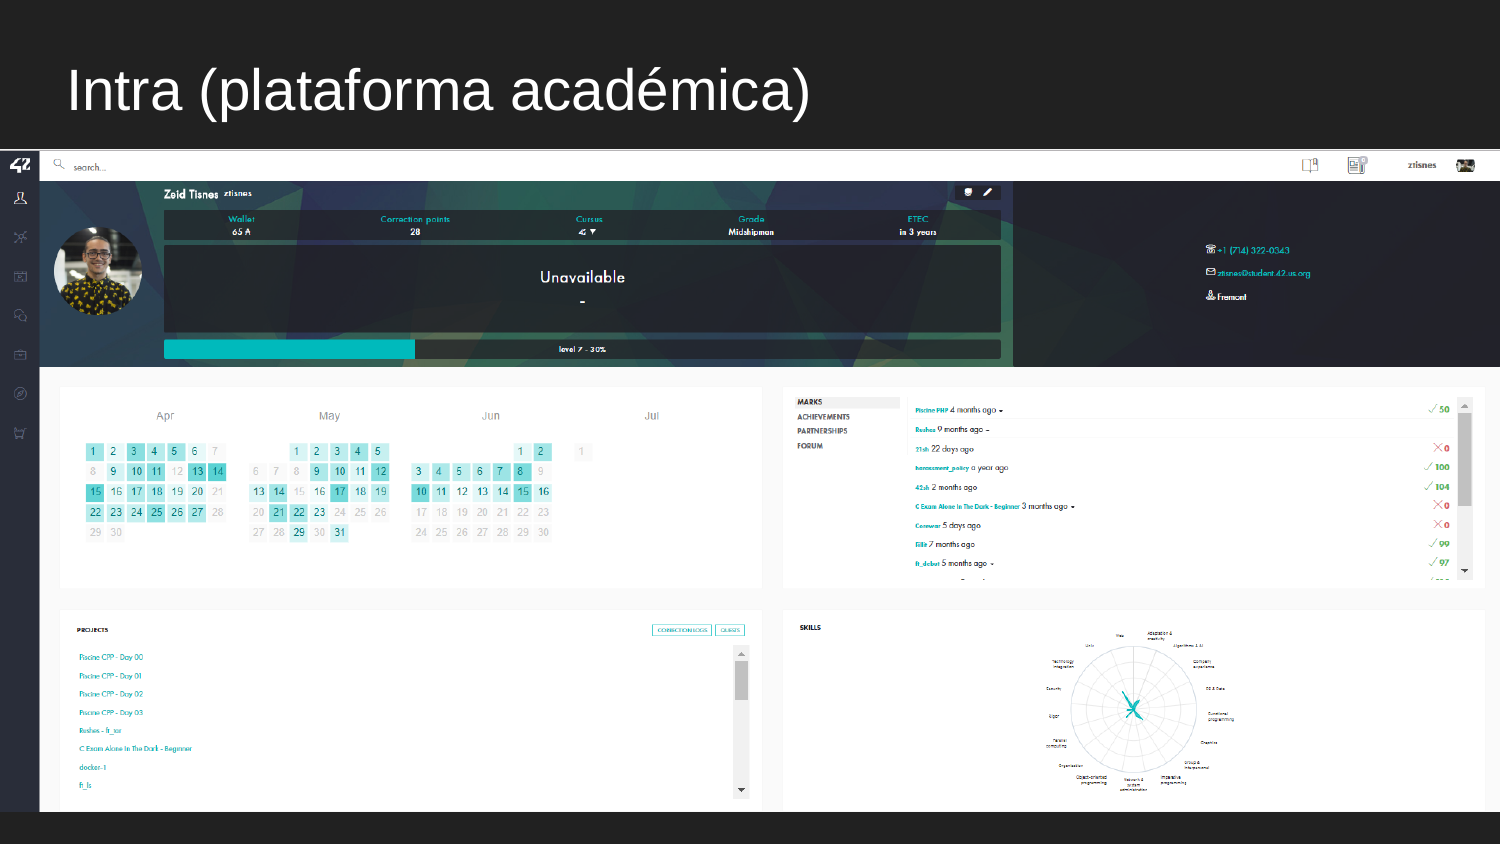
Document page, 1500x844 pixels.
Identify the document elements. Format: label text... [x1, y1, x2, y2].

picture [0, 149, 1500, 812]
title Intra (plataforma académica) [51, 37, 1449, 132]
